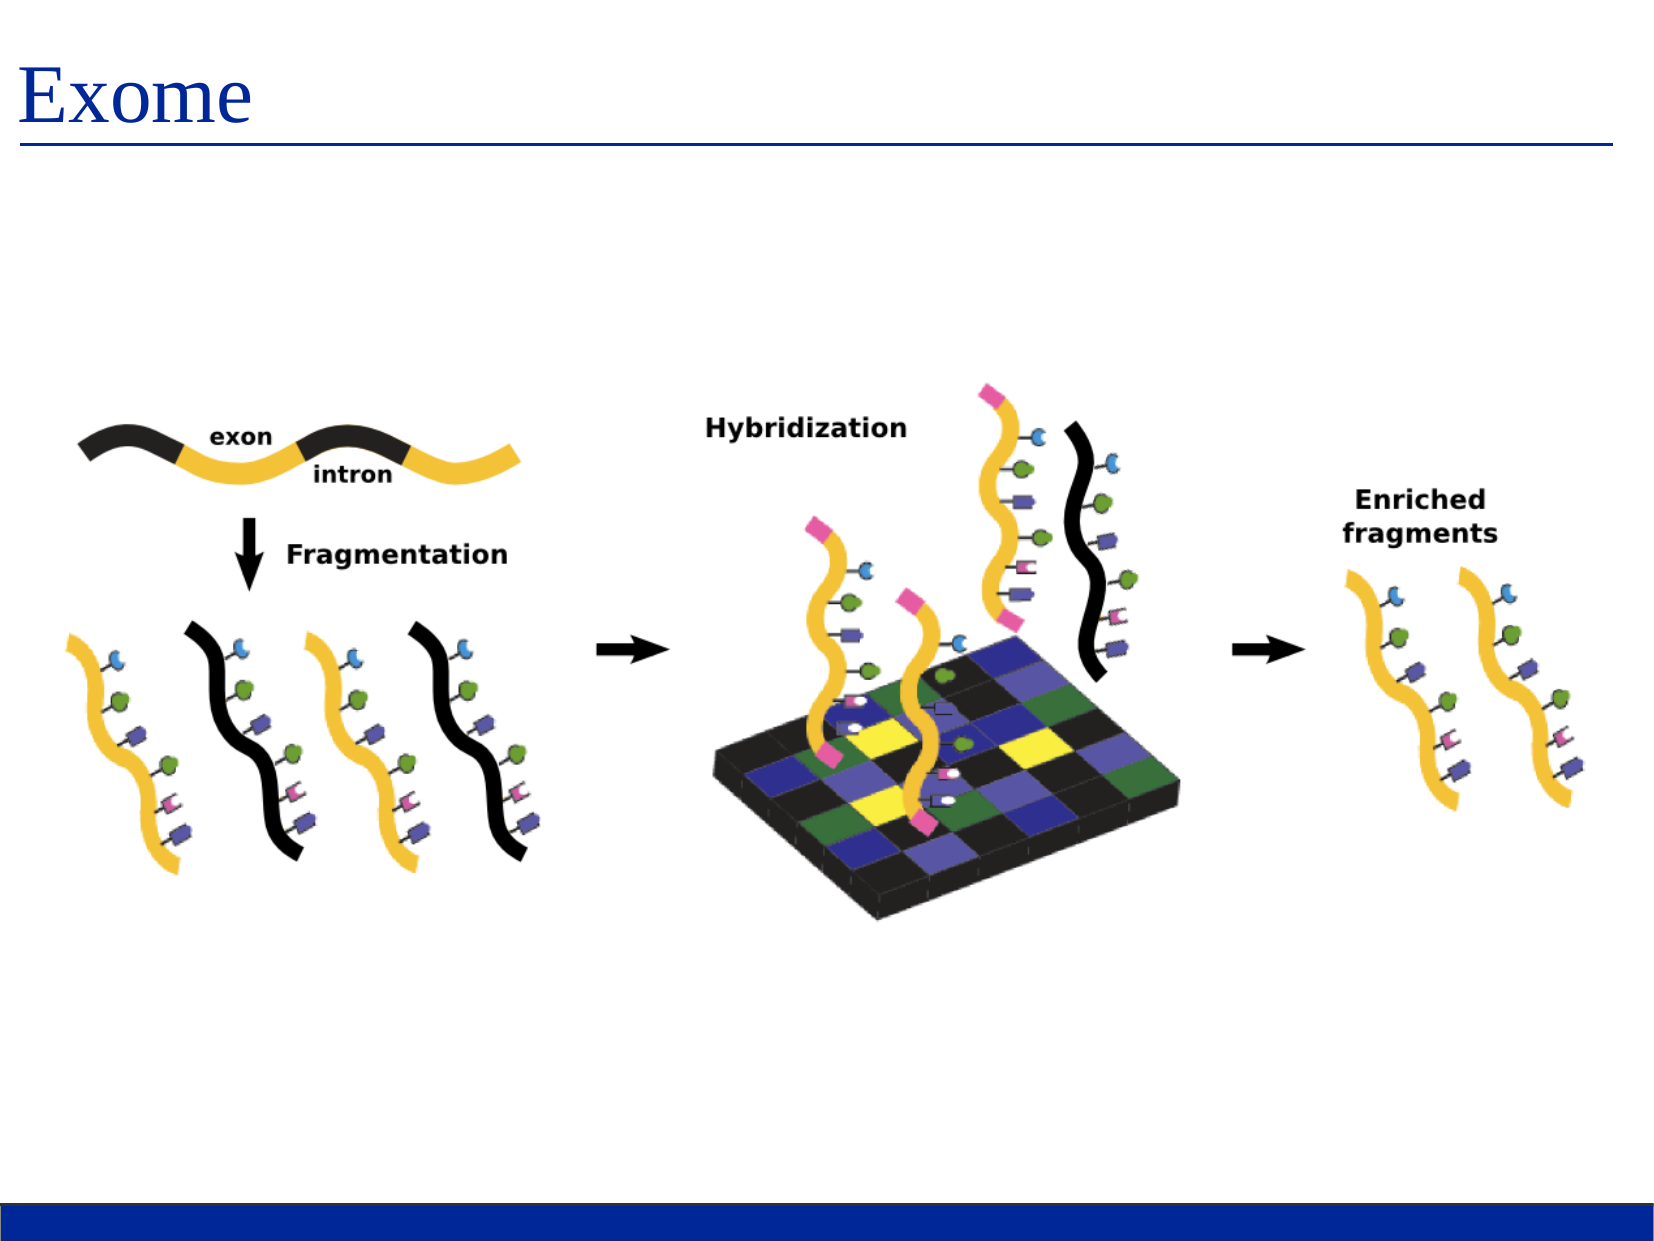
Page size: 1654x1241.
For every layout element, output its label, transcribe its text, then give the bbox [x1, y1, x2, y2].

title Exome [17, 0, 1589, 198]
picture [47, 359, 1609, 941]
